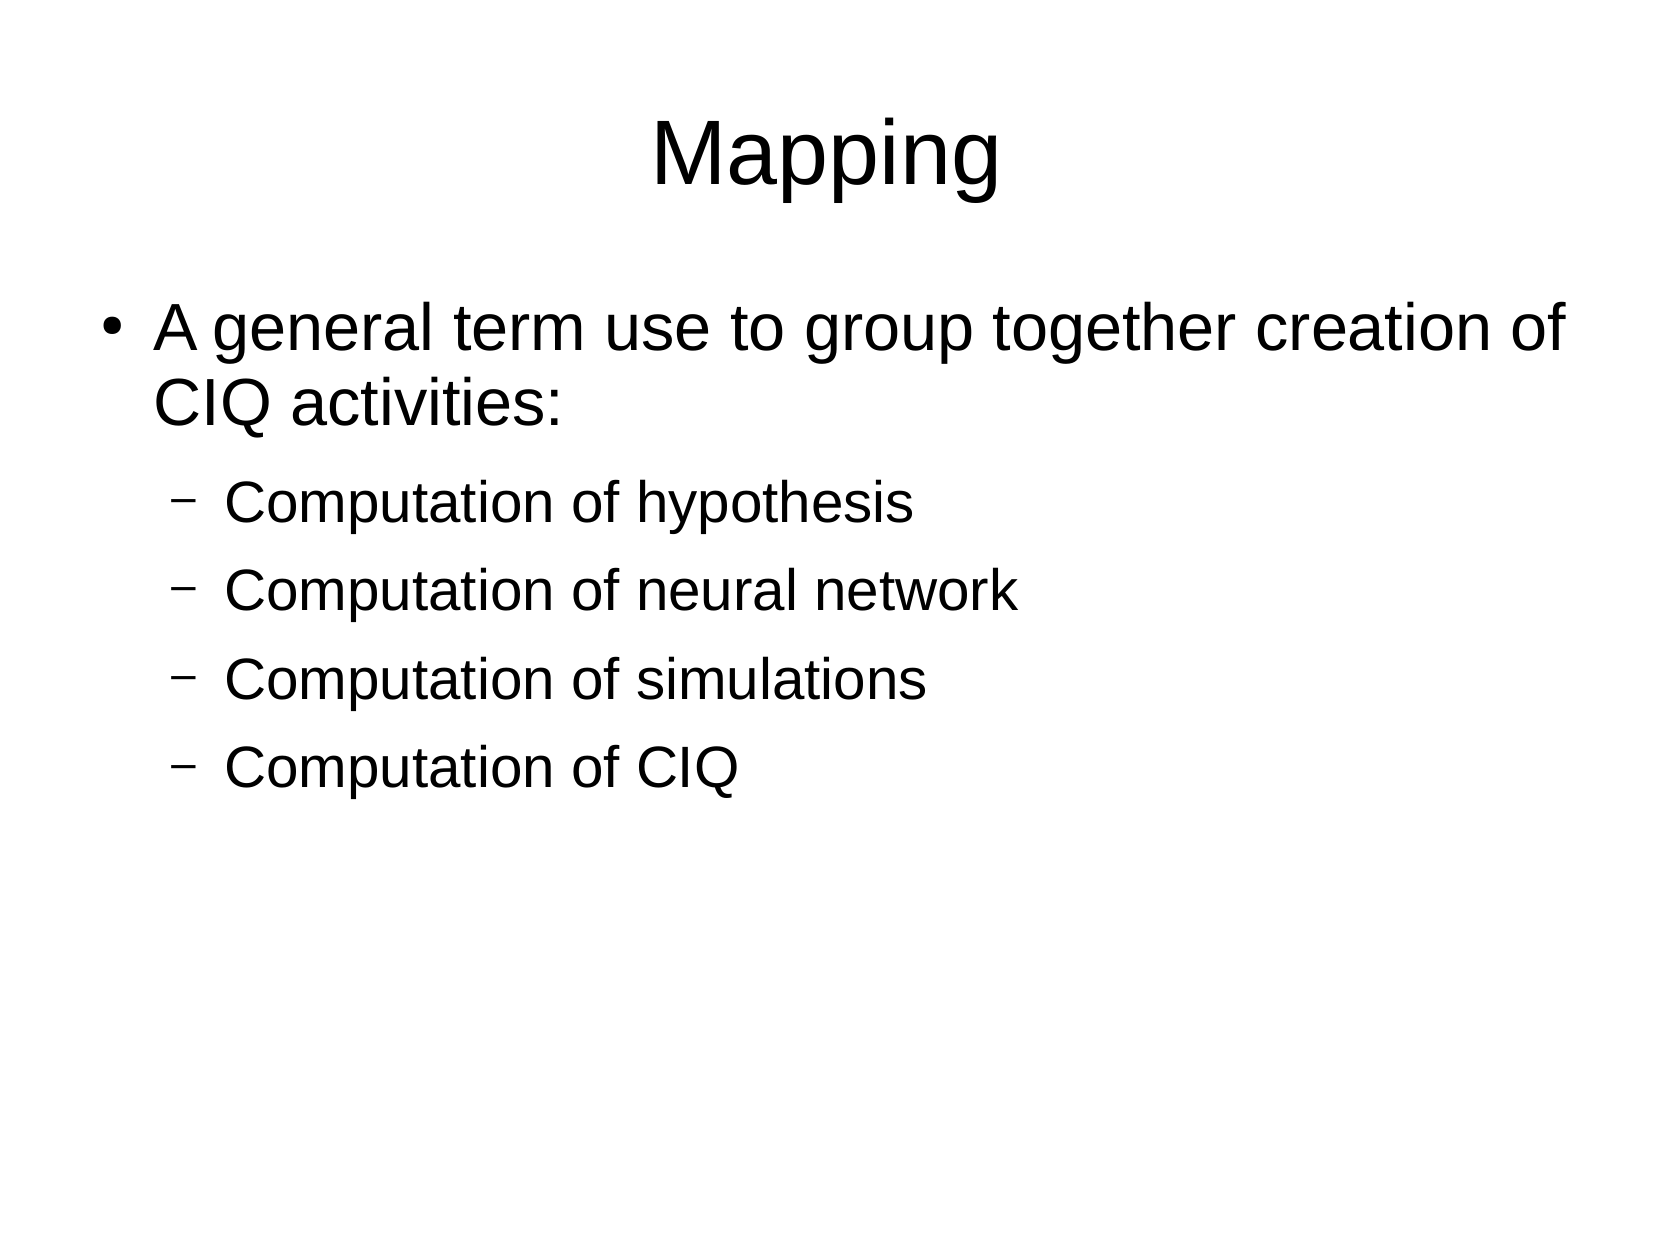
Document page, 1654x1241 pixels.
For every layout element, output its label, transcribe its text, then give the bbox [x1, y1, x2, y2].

title Mapping [82, 49, 1571, 257]
list A general term use to group together creation of CIQ activities: Computation of hypothesis Computation of neural network Computation of simulations Computation of CIQ [82, 290, 1571, 1010]
